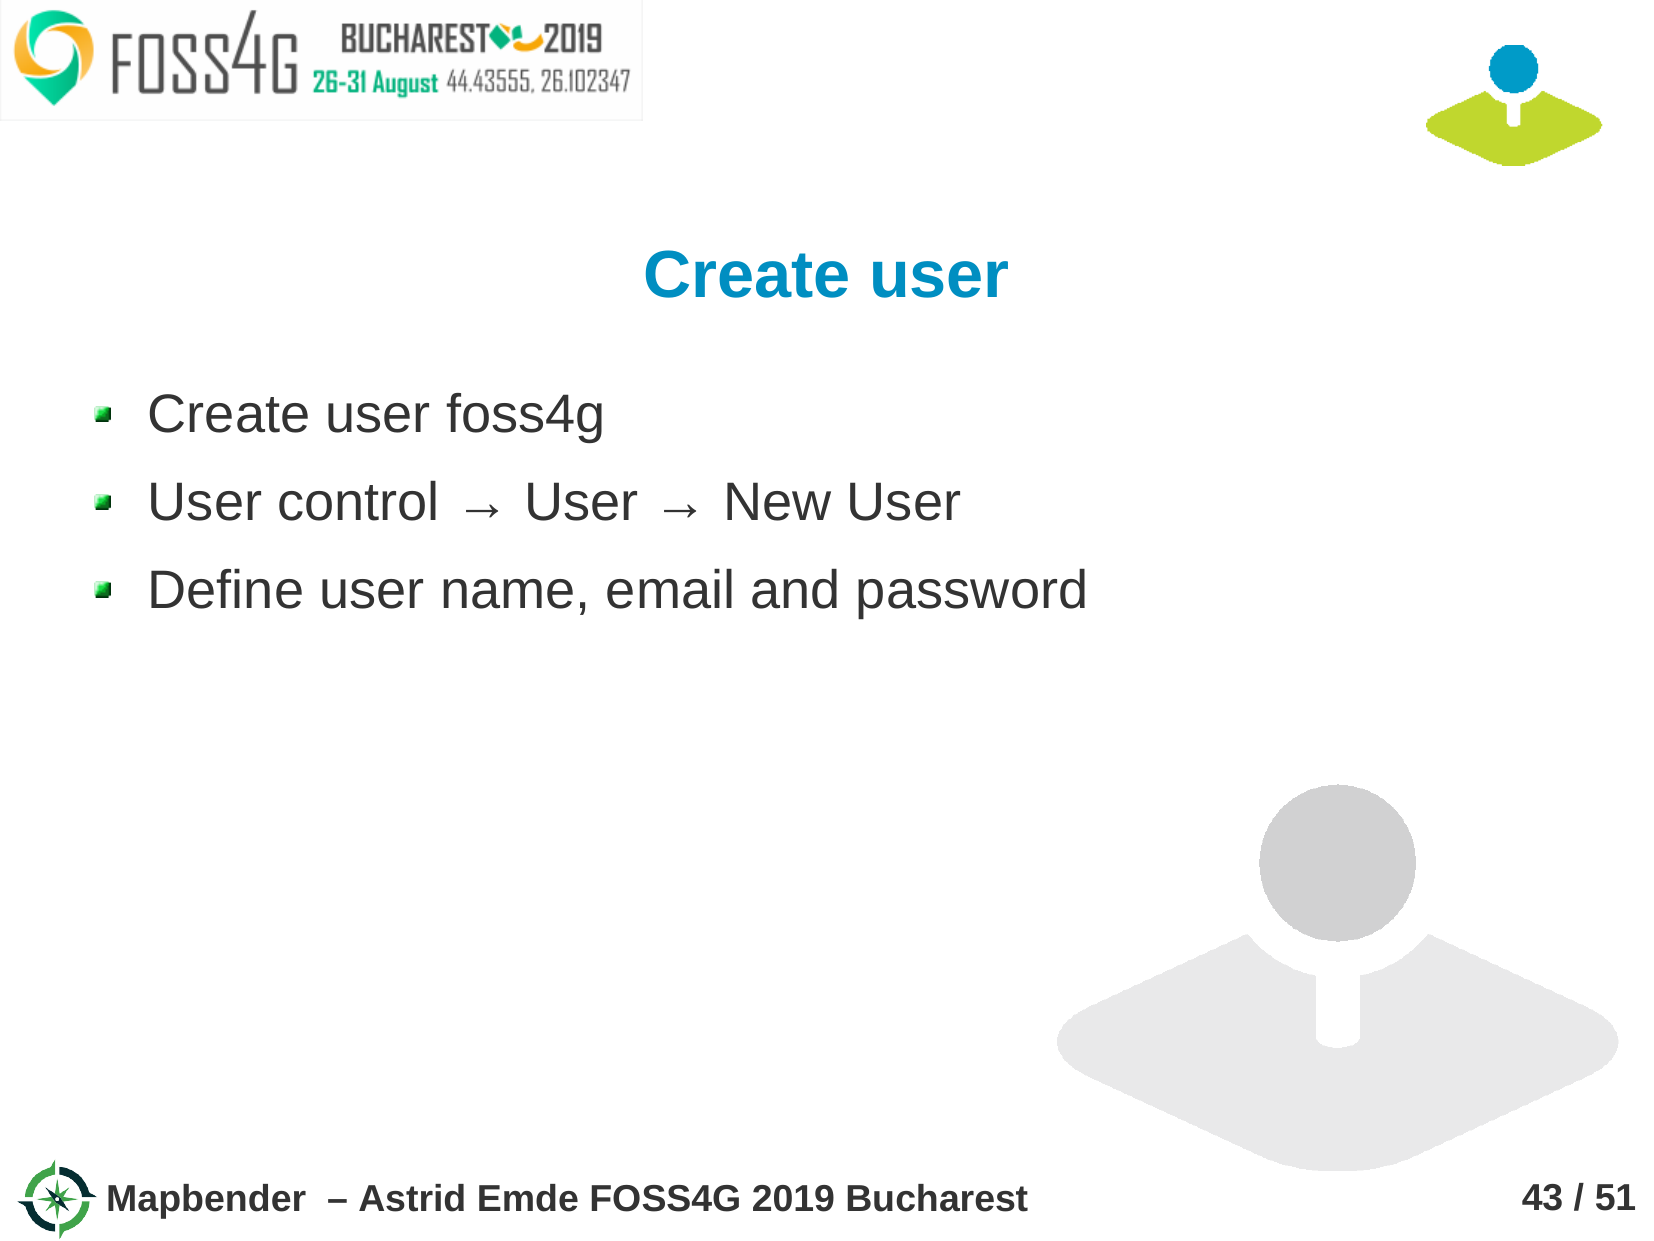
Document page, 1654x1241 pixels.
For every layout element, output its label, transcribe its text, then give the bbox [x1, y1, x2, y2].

list Create user foss4g User control → User → New User Define user name, email and password [76, 383, 1565, 1188]
picture [1426, 45, 1604, 166]
picture [16, 1158, 98, 1240]
picture [0, 0, 643, 121]
title Create user [82, 208, 1571, 342]
